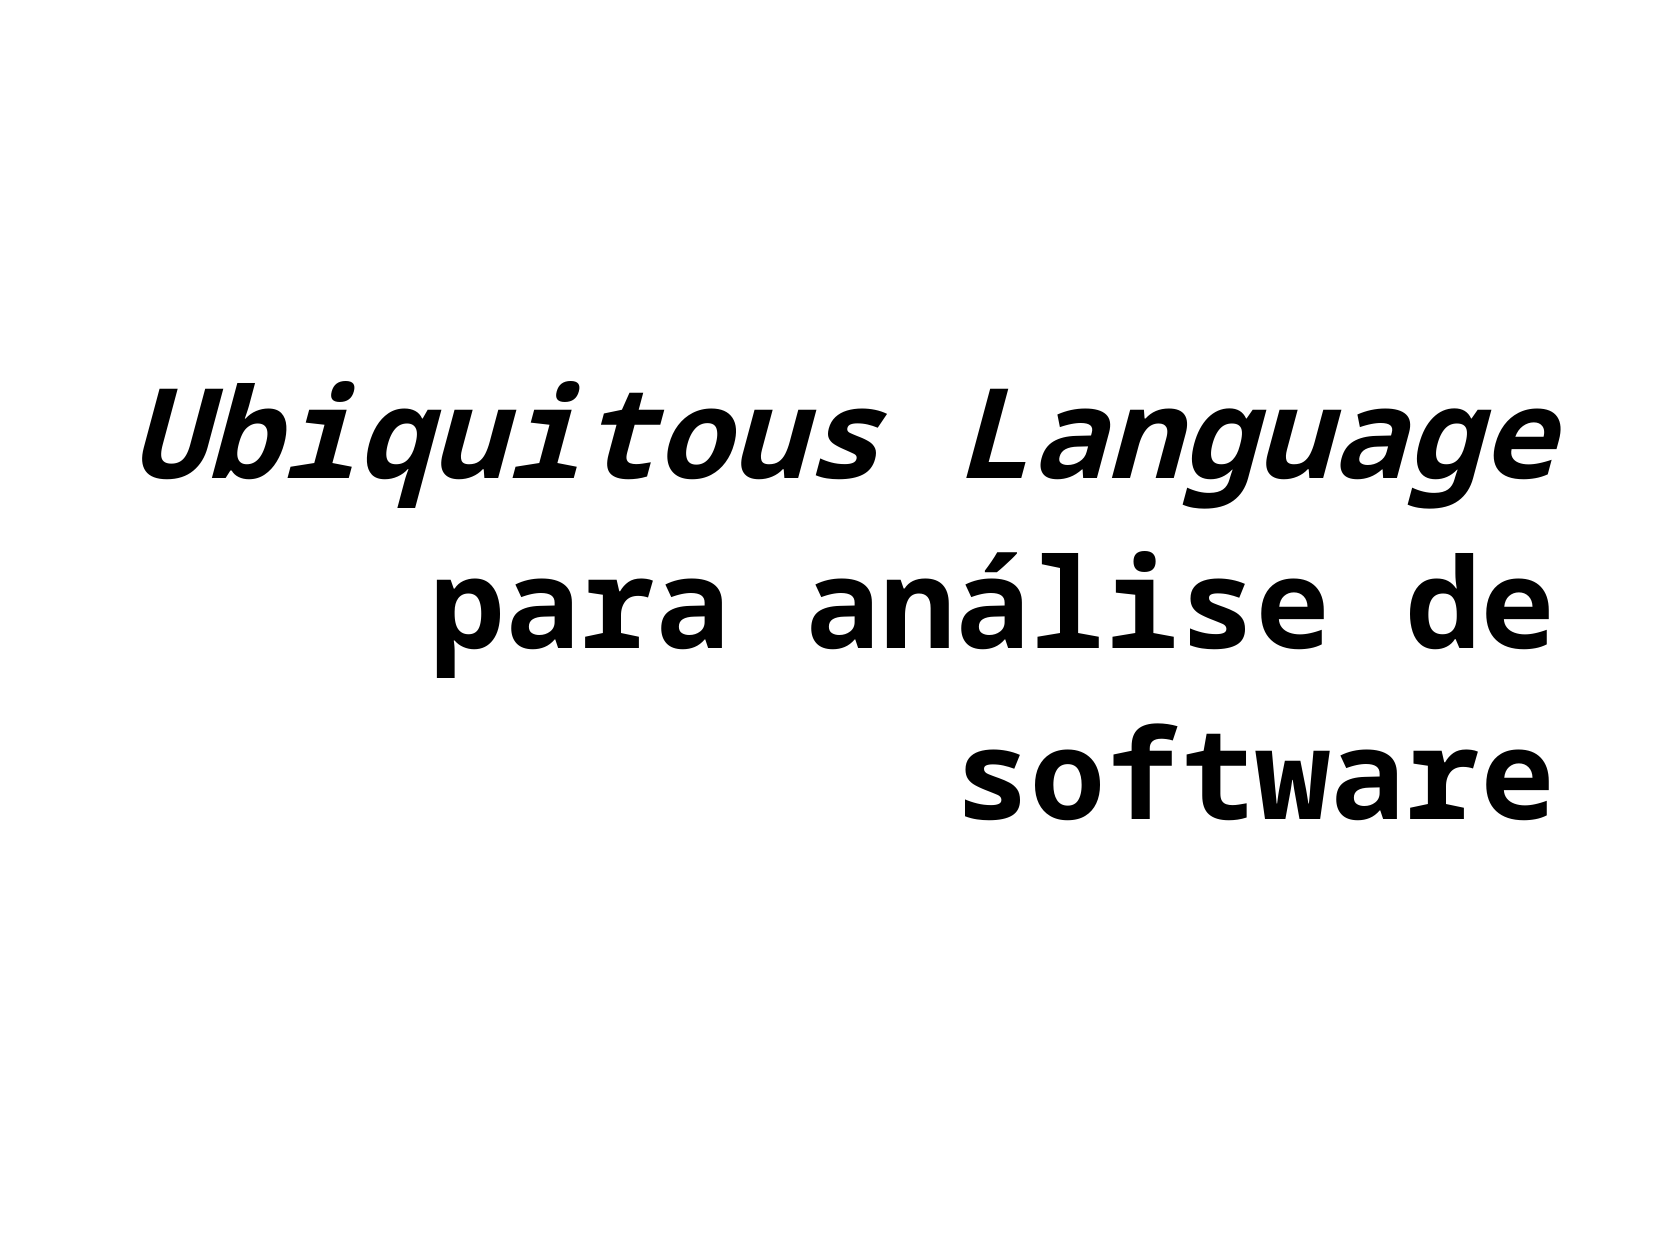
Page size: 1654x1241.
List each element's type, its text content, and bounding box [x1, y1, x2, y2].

text_box Ubiquitous Language para análise de software [71, 337, 1571, 797]
